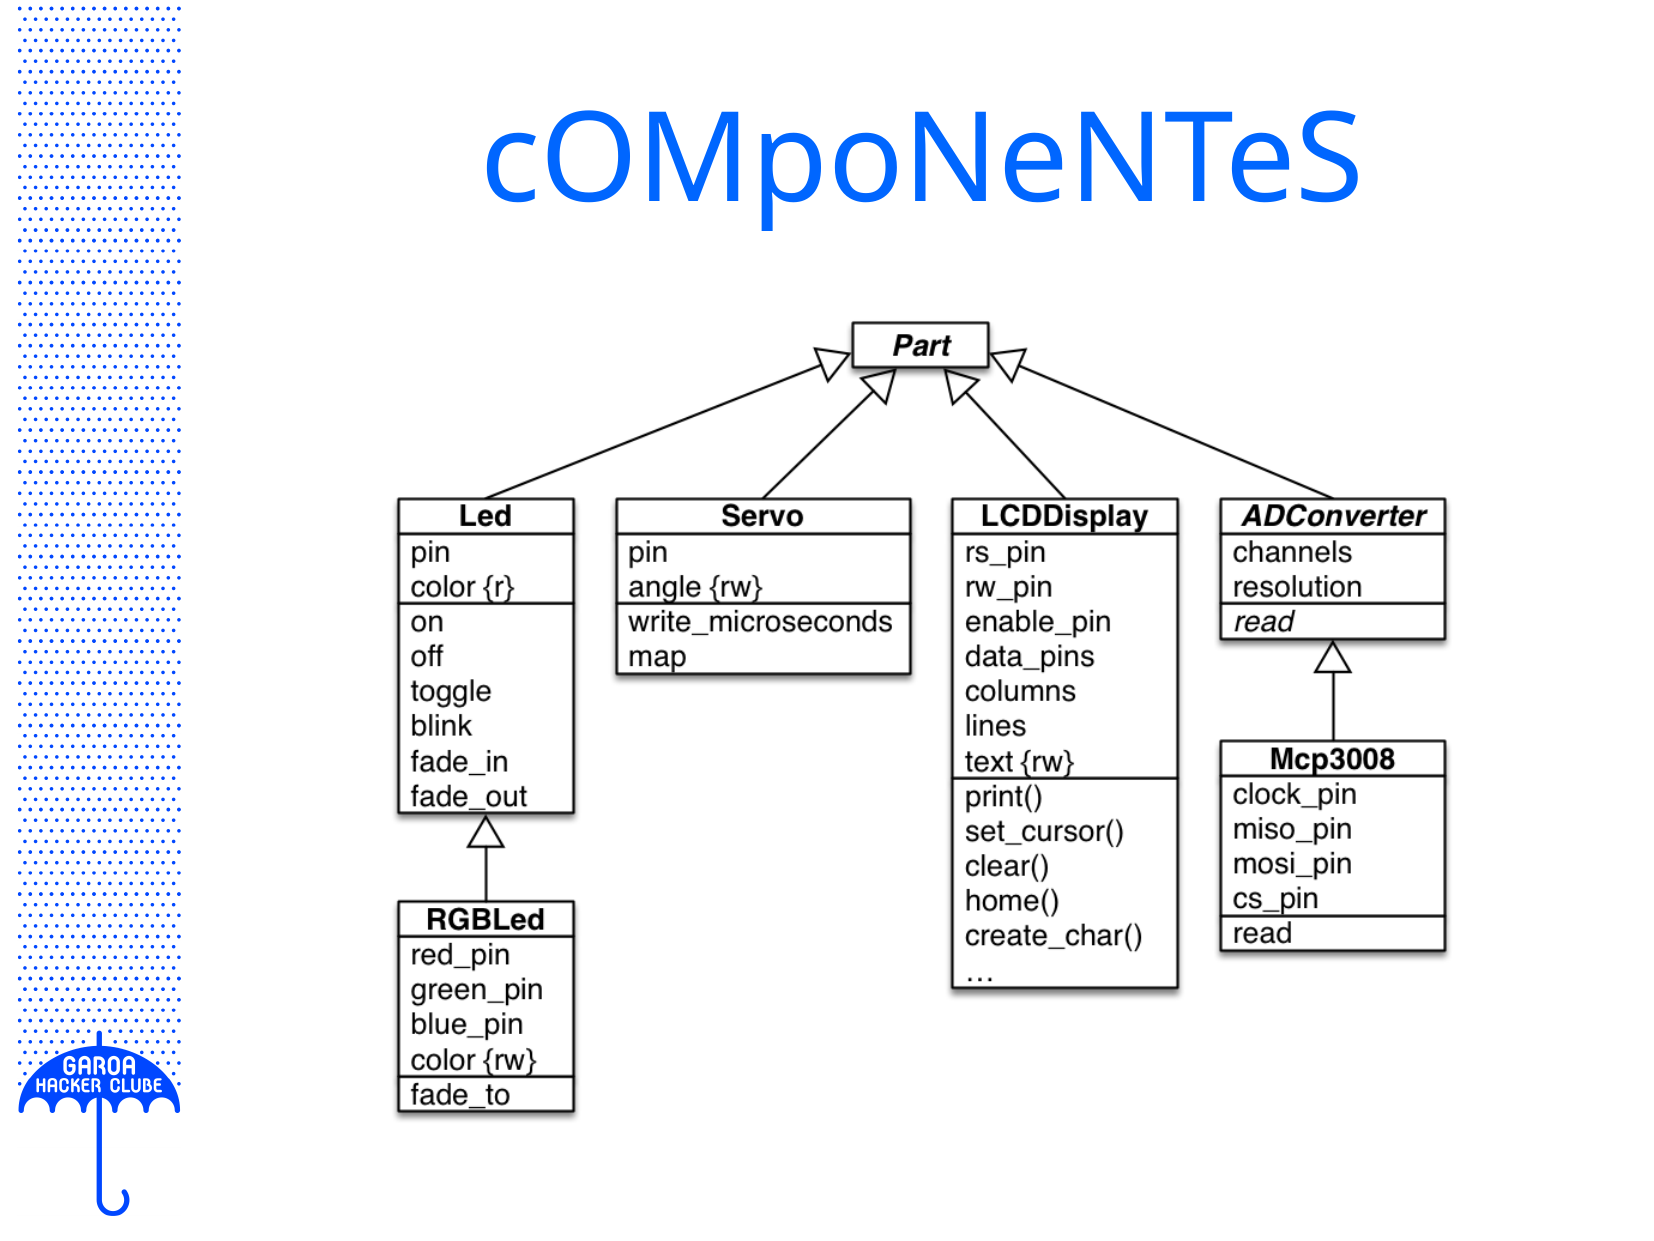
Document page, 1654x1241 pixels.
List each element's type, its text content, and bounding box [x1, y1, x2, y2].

title cOMpoNeNTeS [210, 49, 1636, 257]
picture [17, 0, 181, 1216]
picture [361, 290, 1484, 1156]
